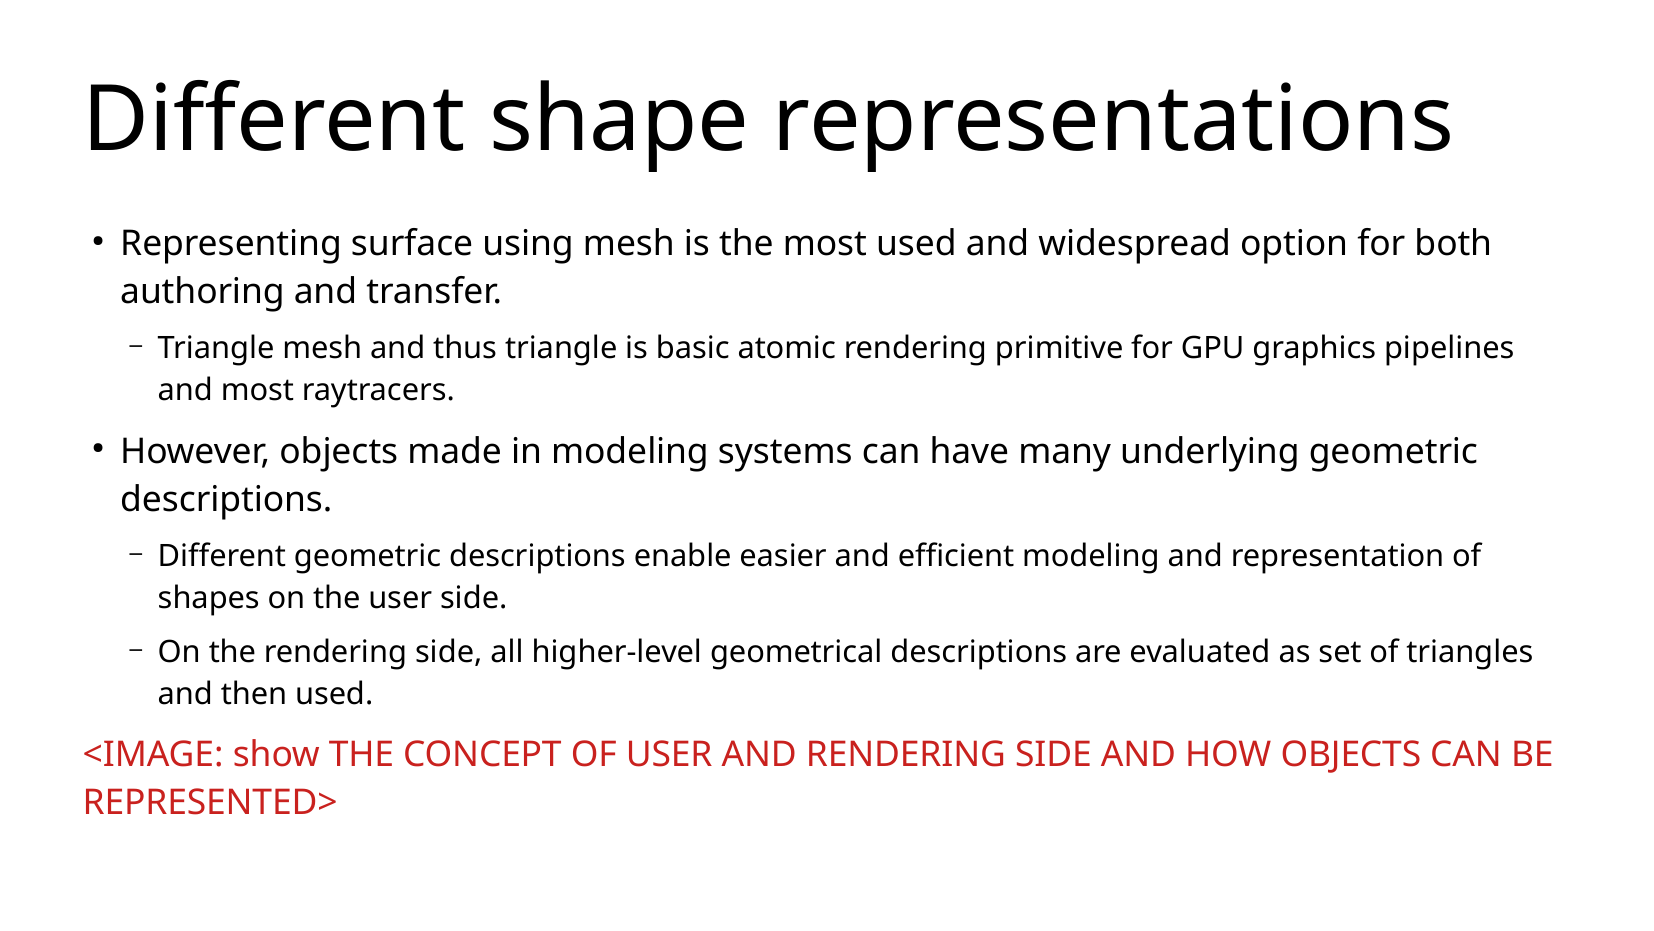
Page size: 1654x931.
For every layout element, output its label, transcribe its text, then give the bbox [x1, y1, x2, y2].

title Different shape representations [82, 37, 1571, 193]
list Representing surface using mesh is the most used and widespread option for both authoring and transfer. Triangle mesh and thus triangle is basic atomic rendering primitive for GPU graphics pipelines and most raytracers. However, objects made in modeling systems can have many underlying geometric descriptions. Different geometric descriptions enable easier and efficient modeling and representation of shapes on the user side. On the rendering side, all higher-level geometrical descriptions are evaluated as set of triangles and then used. <IMAGE: show THE CONCEPT OF USER AND RENDERING SIDE AND HOW OBJECTS CAN BE REPRESENTED> [82, 217, 1571, 826]
